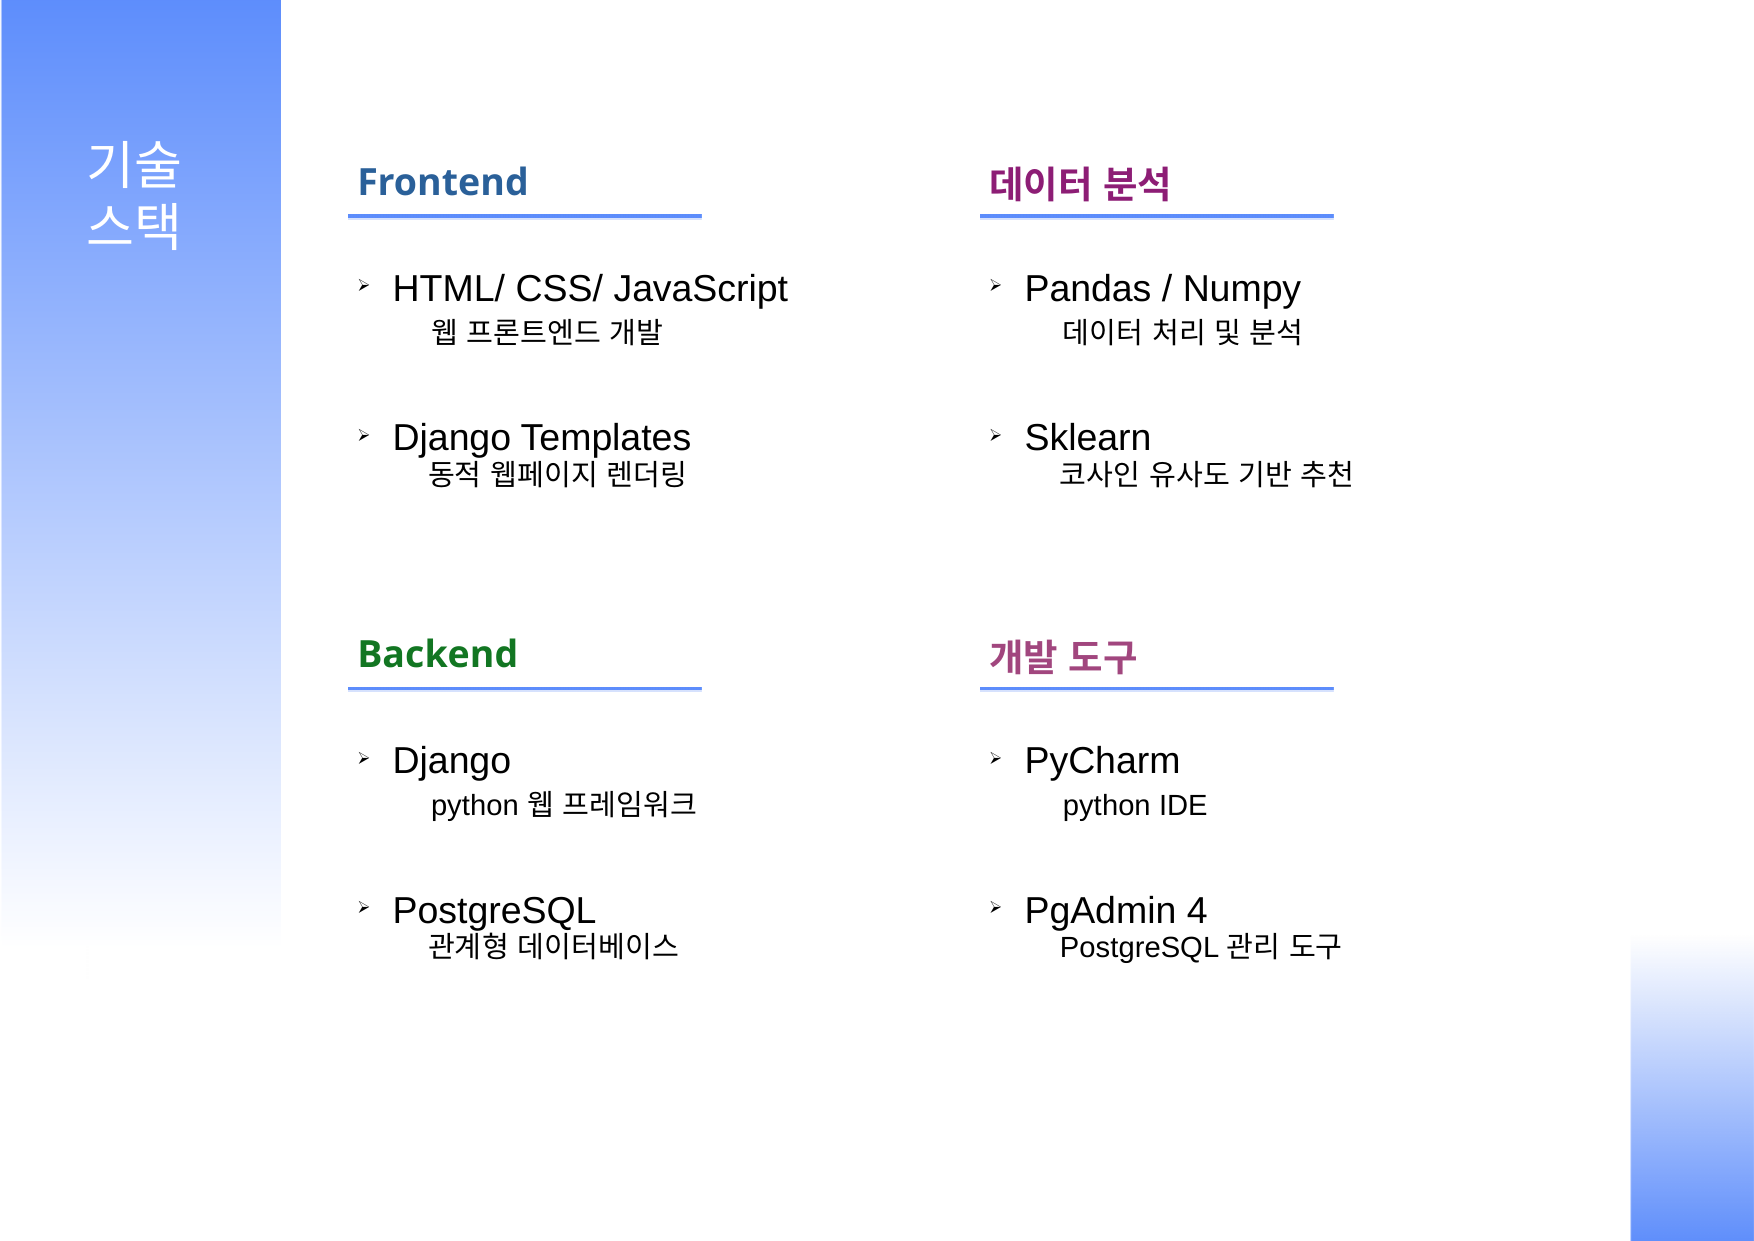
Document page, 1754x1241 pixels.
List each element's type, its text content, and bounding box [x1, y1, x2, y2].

text_box Backend [342, 620, 792, 688]
text_box 기술 스택 [86, 134, 237, 235]
text_box Pandas / Numpy 데이터 처리 및 분석 Sklearn 코사인 유사도 기반 추천 [974, 259, 1530, 499]
text_box Frontend [342, 147, 792, 216]
picture [1630, 935, 1754, 1241]
picture [348, 688, 702, 692]
text_box HTML/ CSS/ JavaScript 웹 프론트엔드 개발 Django Templates 동적 웹페이지 렌더링 [342, 259, 898, 499]
picture [0, 0, 281, 979]
picture [348, 216, 702, 220]
text_box 개발 도구 [974, 620, 1424, 688]
picture [980, 216, 1334, 220]
text_box PyCharm python IDE PgAdmin 4 PostgreSQL 관리 도구 [974, 732, 1530, 972]
text_box 데이터 분석 [974, 147, 1424, 216]
picture [980, 688, 1334, 692]
text_box Django python 웹 프레임워크 PostgreSQL 관계형 데이터베이스 [342, 732, 898, 972]
